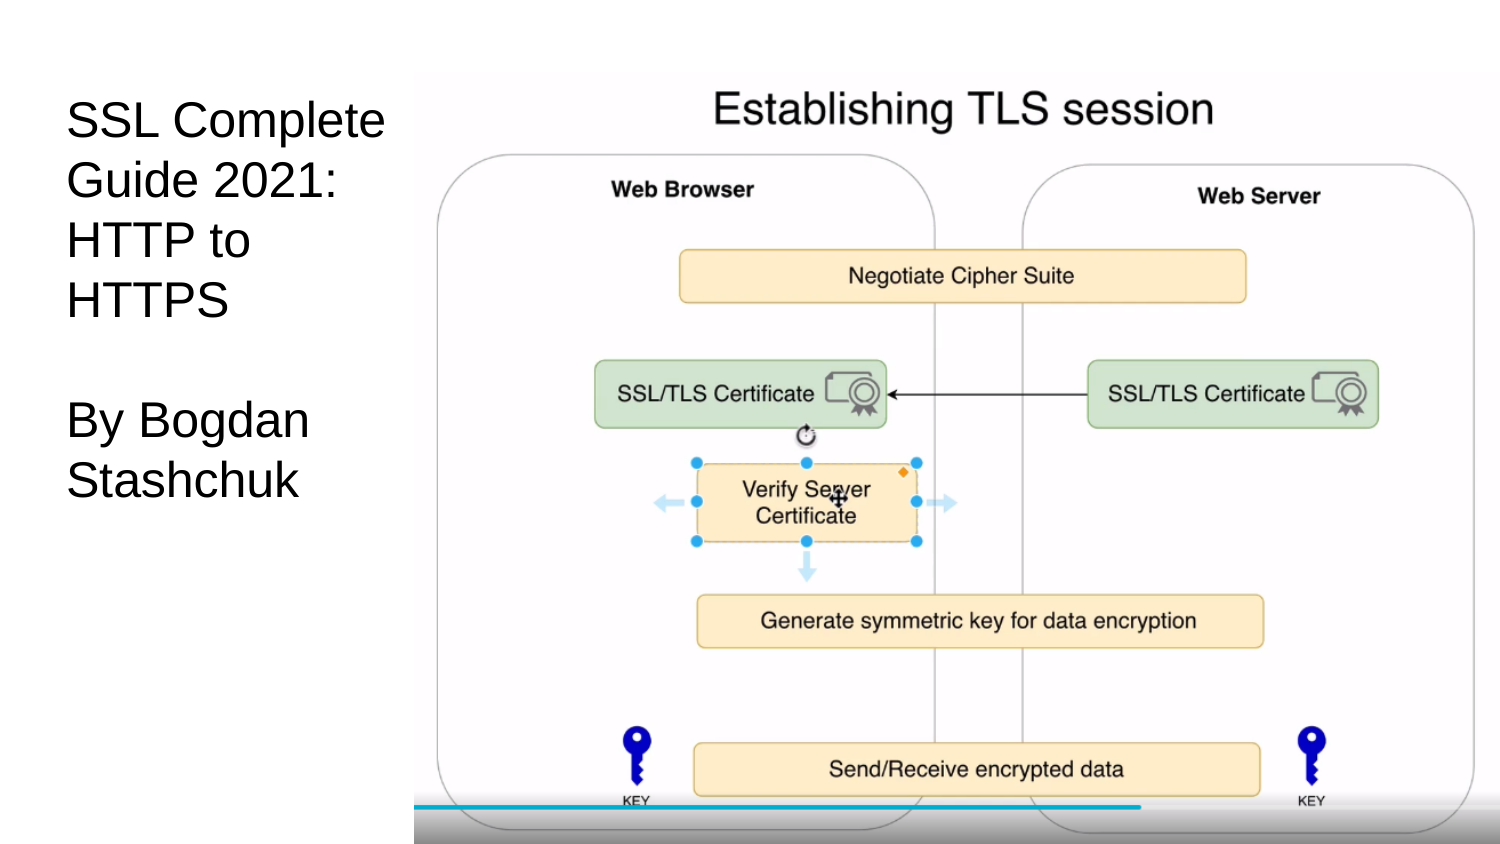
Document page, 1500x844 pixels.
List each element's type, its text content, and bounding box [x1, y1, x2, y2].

title SSL Complete Guide 2021: HTTP to HTTPS By Bogdan Stashchuk [51, 72, 403, 649]
picture [414, 72, 1500, 844]
